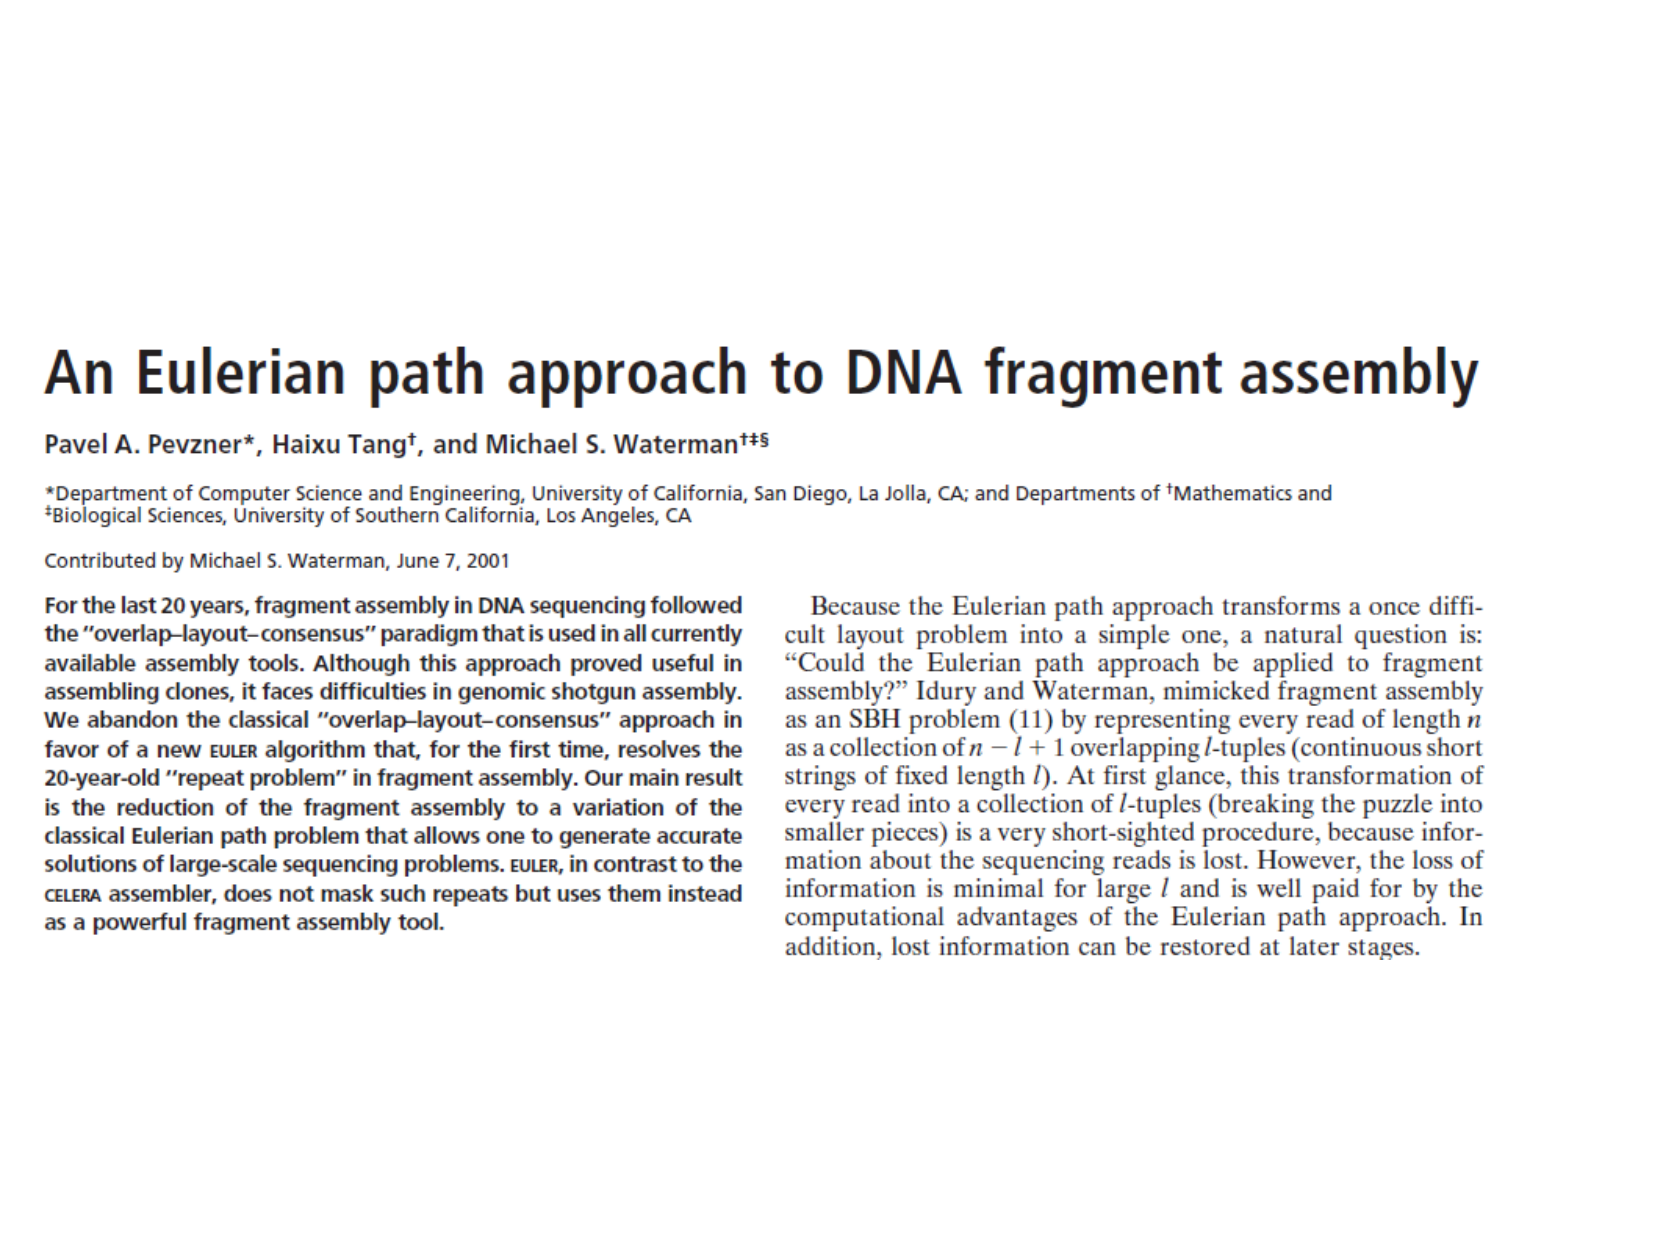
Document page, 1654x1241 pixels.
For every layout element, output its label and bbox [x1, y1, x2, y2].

picture [30, 314, 1621, 960]
